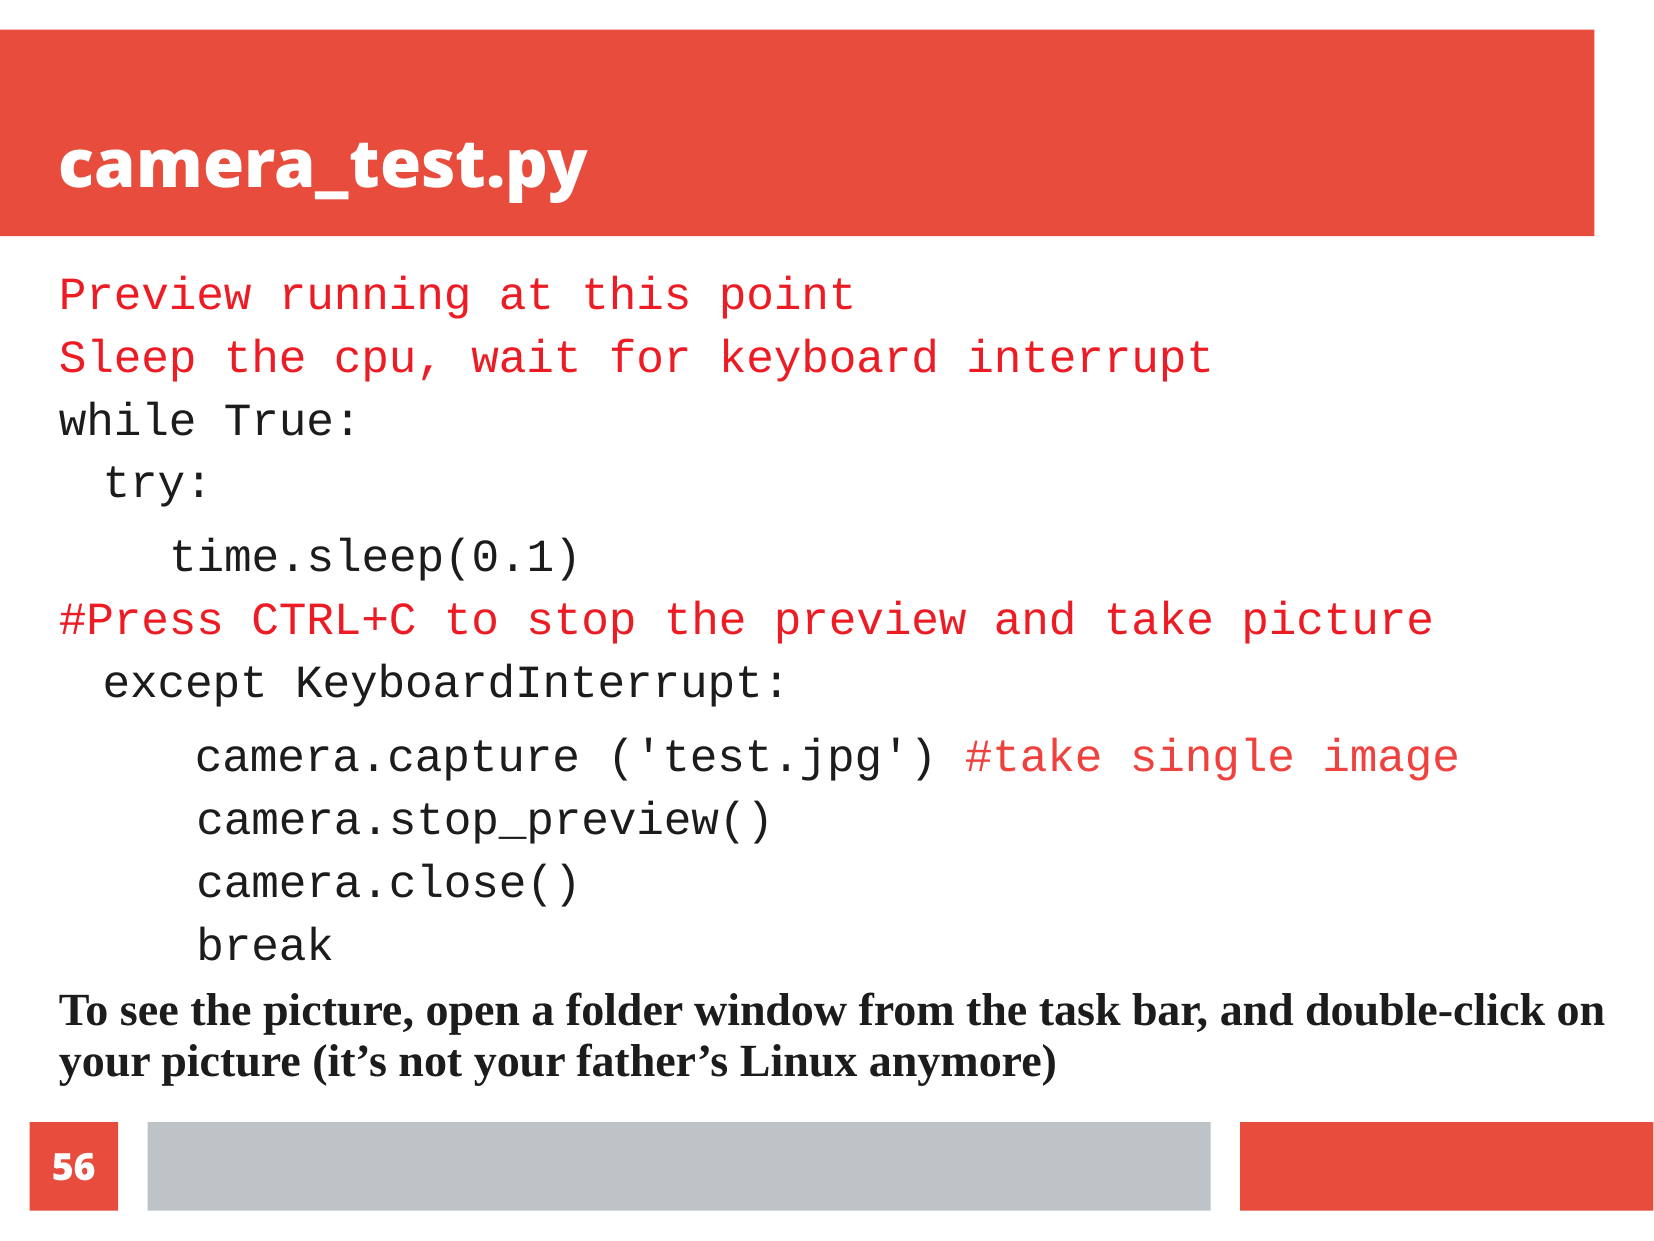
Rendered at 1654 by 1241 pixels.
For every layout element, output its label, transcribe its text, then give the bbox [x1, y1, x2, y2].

title camera_test.py [59, 59, 1595, 207]
list Preview running at this point Sleep the cpu, wait for keyboard interrupt while True: try: time.sleep(0.1) #Press CTRL+C to stop the preview and take picture except KeyboardInterrupt: camera.capture ('test.jpg') #take single image camera.stop_preview() camera.close() break To see the picture, open a folder window from the task bar, and double-click on your picture (it’s not your father’s Linux anymore) [59, 271, 1614, 1093]
